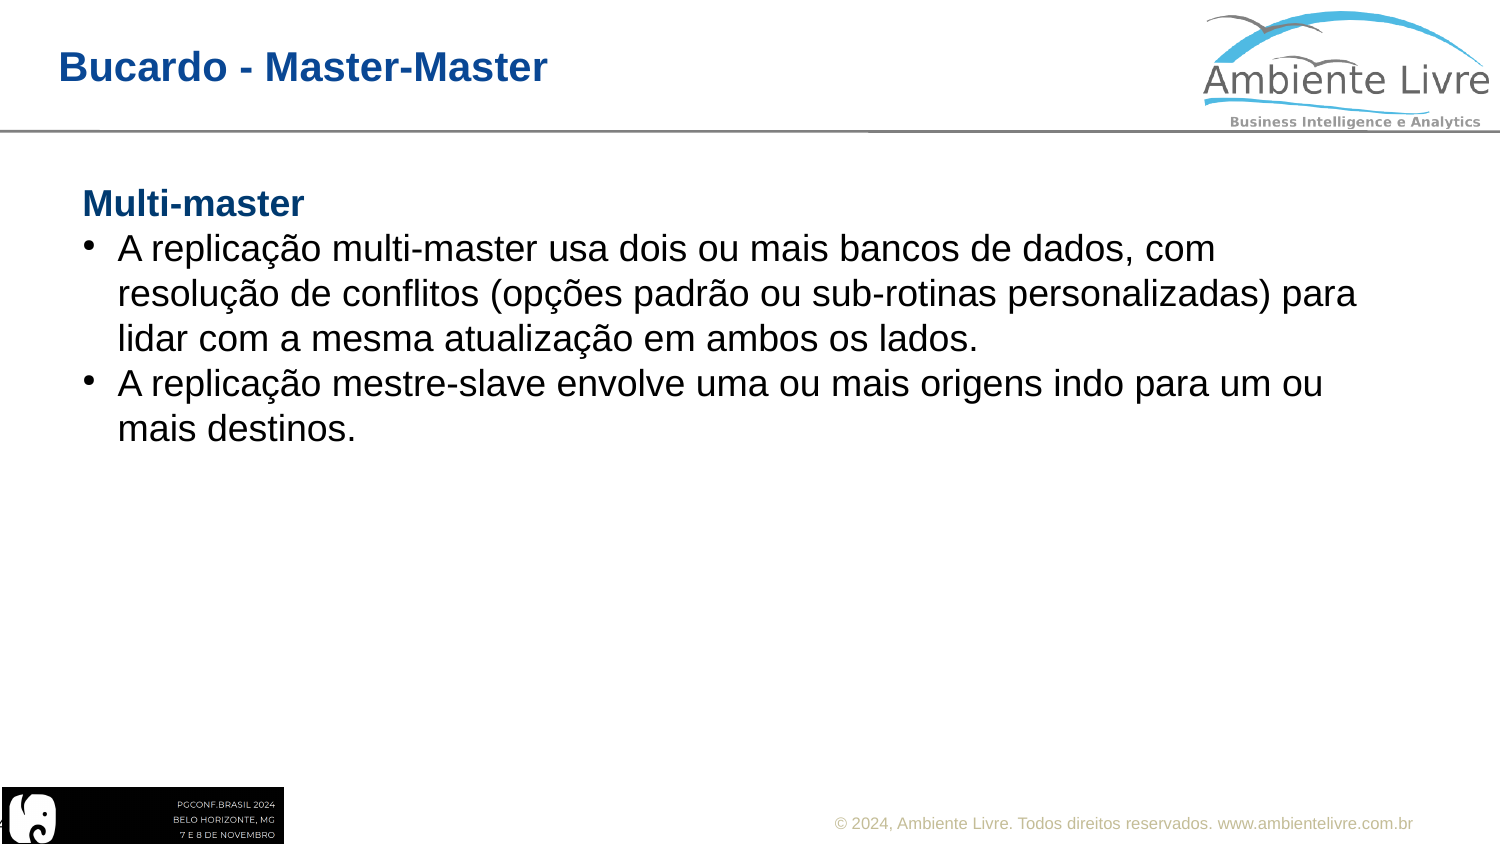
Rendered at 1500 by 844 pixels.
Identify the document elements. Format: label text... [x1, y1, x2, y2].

text_box Multi-master A replicação multi-master usa dois ou mais bancos de dados, com resolução de conflitos (opções padrão ou sub-rotinas personalizadas) para lidar com a mesma atualização em ambos os lados. A replicação mestre-slave envolve uma ou mais origens indo para um ou mais destinos. [67, 171, 1382, 457]
title Bucardo - Master-Master [43, 8, 1127, 129]
picture [2, 787, 284, 844]
picture [1203, 11, 1489, 129]
